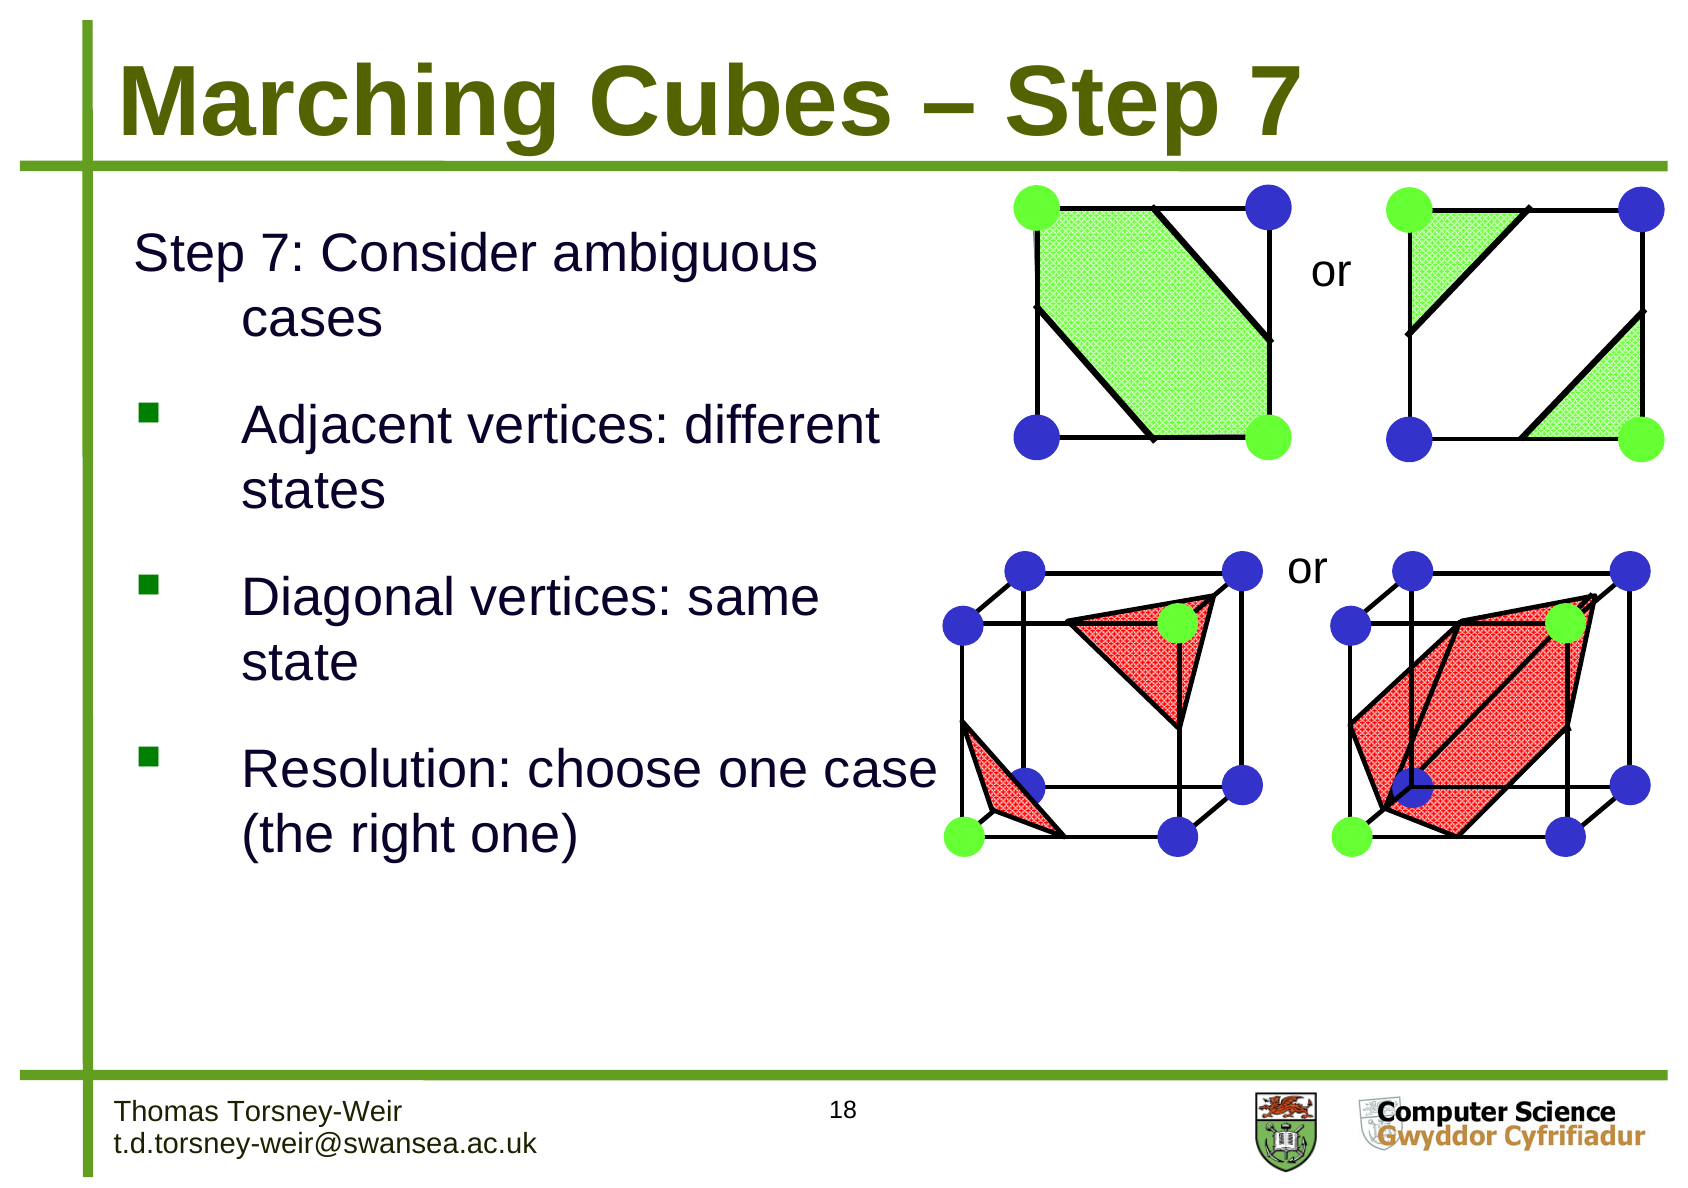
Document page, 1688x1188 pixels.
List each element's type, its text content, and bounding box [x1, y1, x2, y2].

text_box [1529, 321, 1665, 463]
text_box [1386, 187, 1519, 330]
text_box [1414, 628, 1454, 727]
text_box [1330, 605, 1372, 646]
text_box or [1270, 529, 1345, 601]
title Marching Cubes – Step 7 [101, 29, 1666, 166]
text_box [1331, 816, 1373, 858]
text_box [1004, 550, 1046, 592]
text_box [1157, 816, 1199, 858]
text_box [1221, 764, 1264, 806]
text_box [943, 816, 985, 858]
text_box [1245, 184, 1292, 231]
text_box [942, 605, 984, 646]
text_box [961, 720, 1065, 838]
text_box [1386, 416, 1433, 463]
text_box [1013, 414, 1060, 461]
text_box [1414, 597, 1593, 785]
text_box [1609, 550, 1651, 592]
text_box or [1294, 232, 1369, 305]
text_box [1013, 185, 1292, 461]
text_box [1221, 550, 1264, 592]
picture [1274, 1092, 1654, 1173]
text_box [1067, 596, 1213, 727]
list Step 7: Consider ambiguous cases Adjacent vertices: different states Diagonal vertices: same state Resolution: choose one case (the right one) [117, 209, 960, 1042]
text_box [1586, 595, 1596, 605]
text_box [1609, 764, 1651, 806]
text_box [1392, 550, 1434, 592]
text_box [1618, 186, 1665, 233]
text_box [1545, 816, 1586, 858]
text_box <number> [412, 1089, 1274, 1188]
text_box [1388, 789, 1506, 835]
text_box [1352, 669, 1409, 807]
